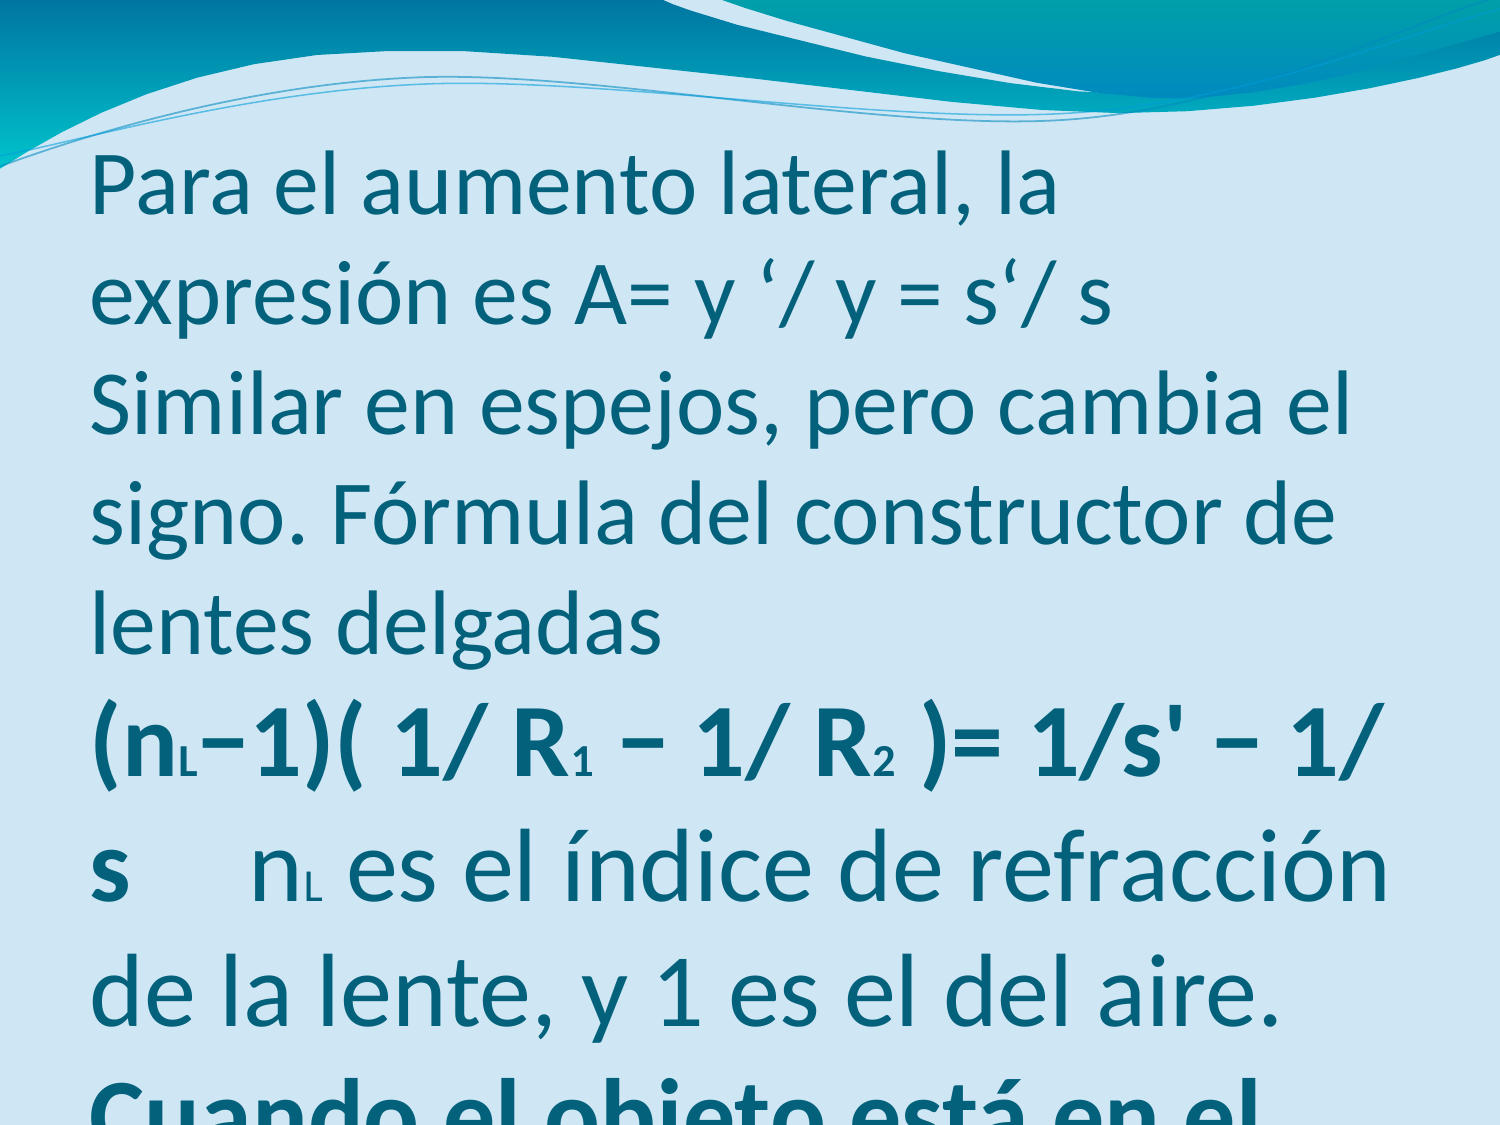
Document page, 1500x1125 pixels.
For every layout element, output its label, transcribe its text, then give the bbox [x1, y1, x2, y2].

title Para el aumento lateral, la expresión es A= y ‘/ y = s‘/ s Similar en espejos, pero cambia el signo. Fórmula del constructor de lentes delgadas (nL−1)( 1/ R1 − 1/ R2 )= 1/s' − 1/ s nL es el índice de refracción de la lente, y 1 es el del aire. Cuando el objeto está en el infinito (s) los rayos convergen en f’. [75, 115, 1438, 1047]
